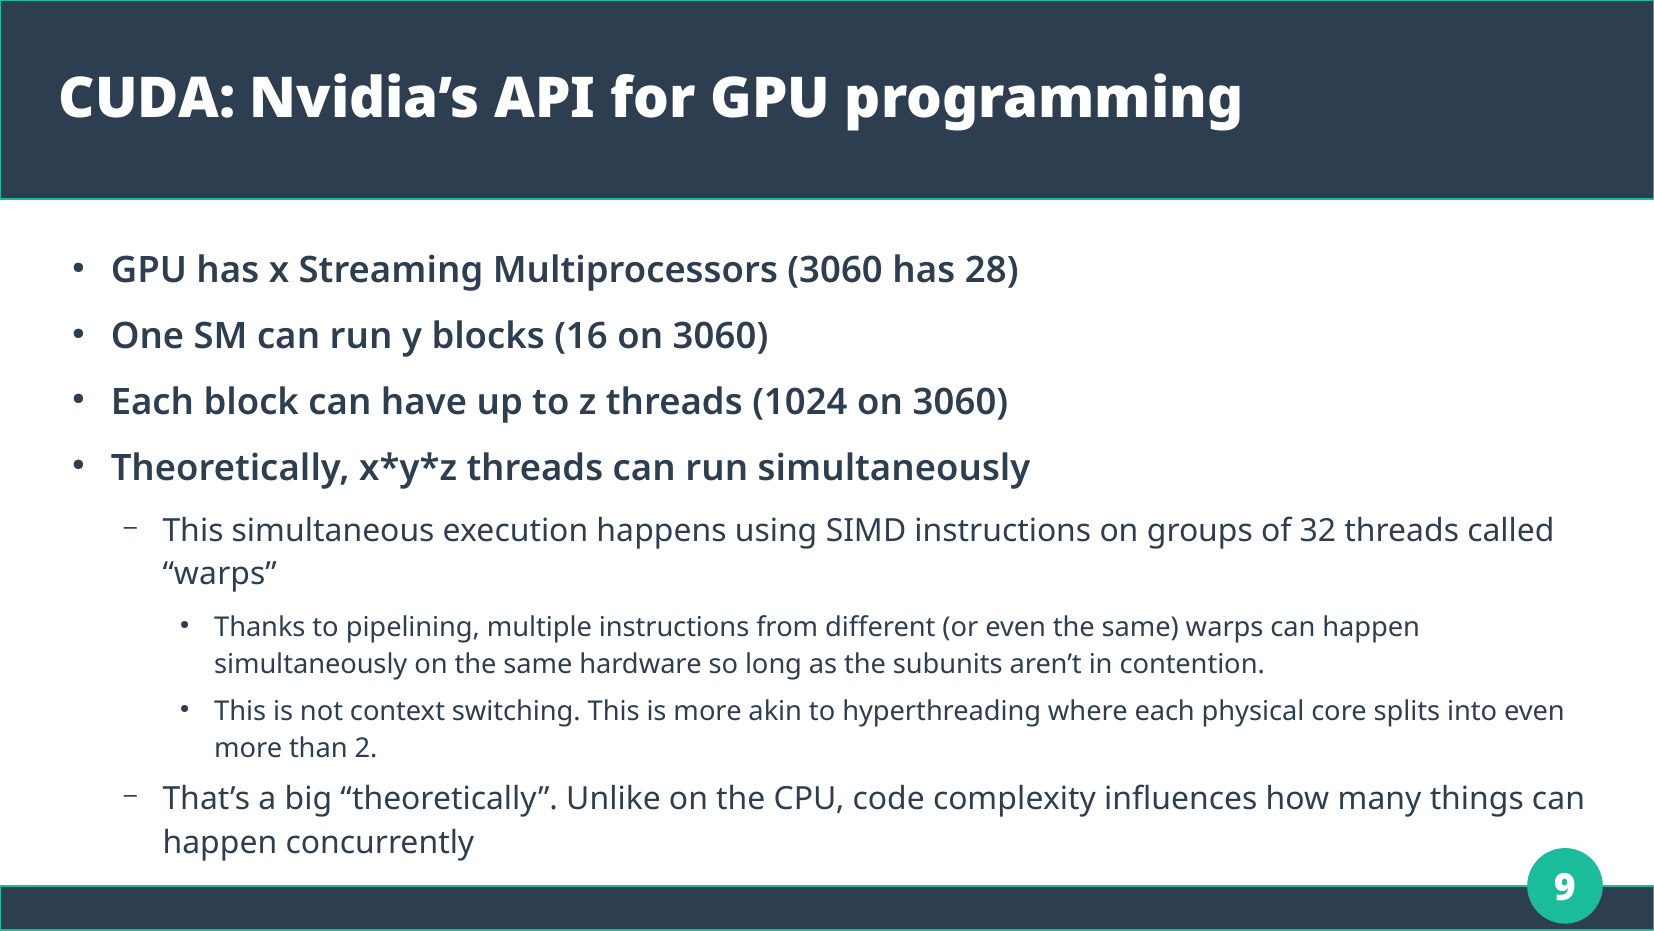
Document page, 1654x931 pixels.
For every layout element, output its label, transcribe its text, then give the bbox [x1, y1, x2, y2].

title CUDA: Nvidia’s API for GPU programming [59, 37, 1595, 155]
list GPU has x Streaming Multiprocessors (3060 has 28) One SM can run y blocks (16 on 3060) Each block can have up to z threads (1024 on 3060) Theoretically, x*y*z threads can run simultaneously This simultaneous execution happens using SIMD instructions on groups of 32 threads called “warps” Thanks to pipelining, multiple instructions from different (or even the same) warps can happen simultaneously on the same hardware so long as the subunits aren’t in contention. This is not context switching. This is more akin to hyperthreading where each physical core splits into even more than 2. That’s a big “theoretically”. Unlike on the CPU, code complexity influences how many things can happen concurrently [59, 243, 1595, 864]
